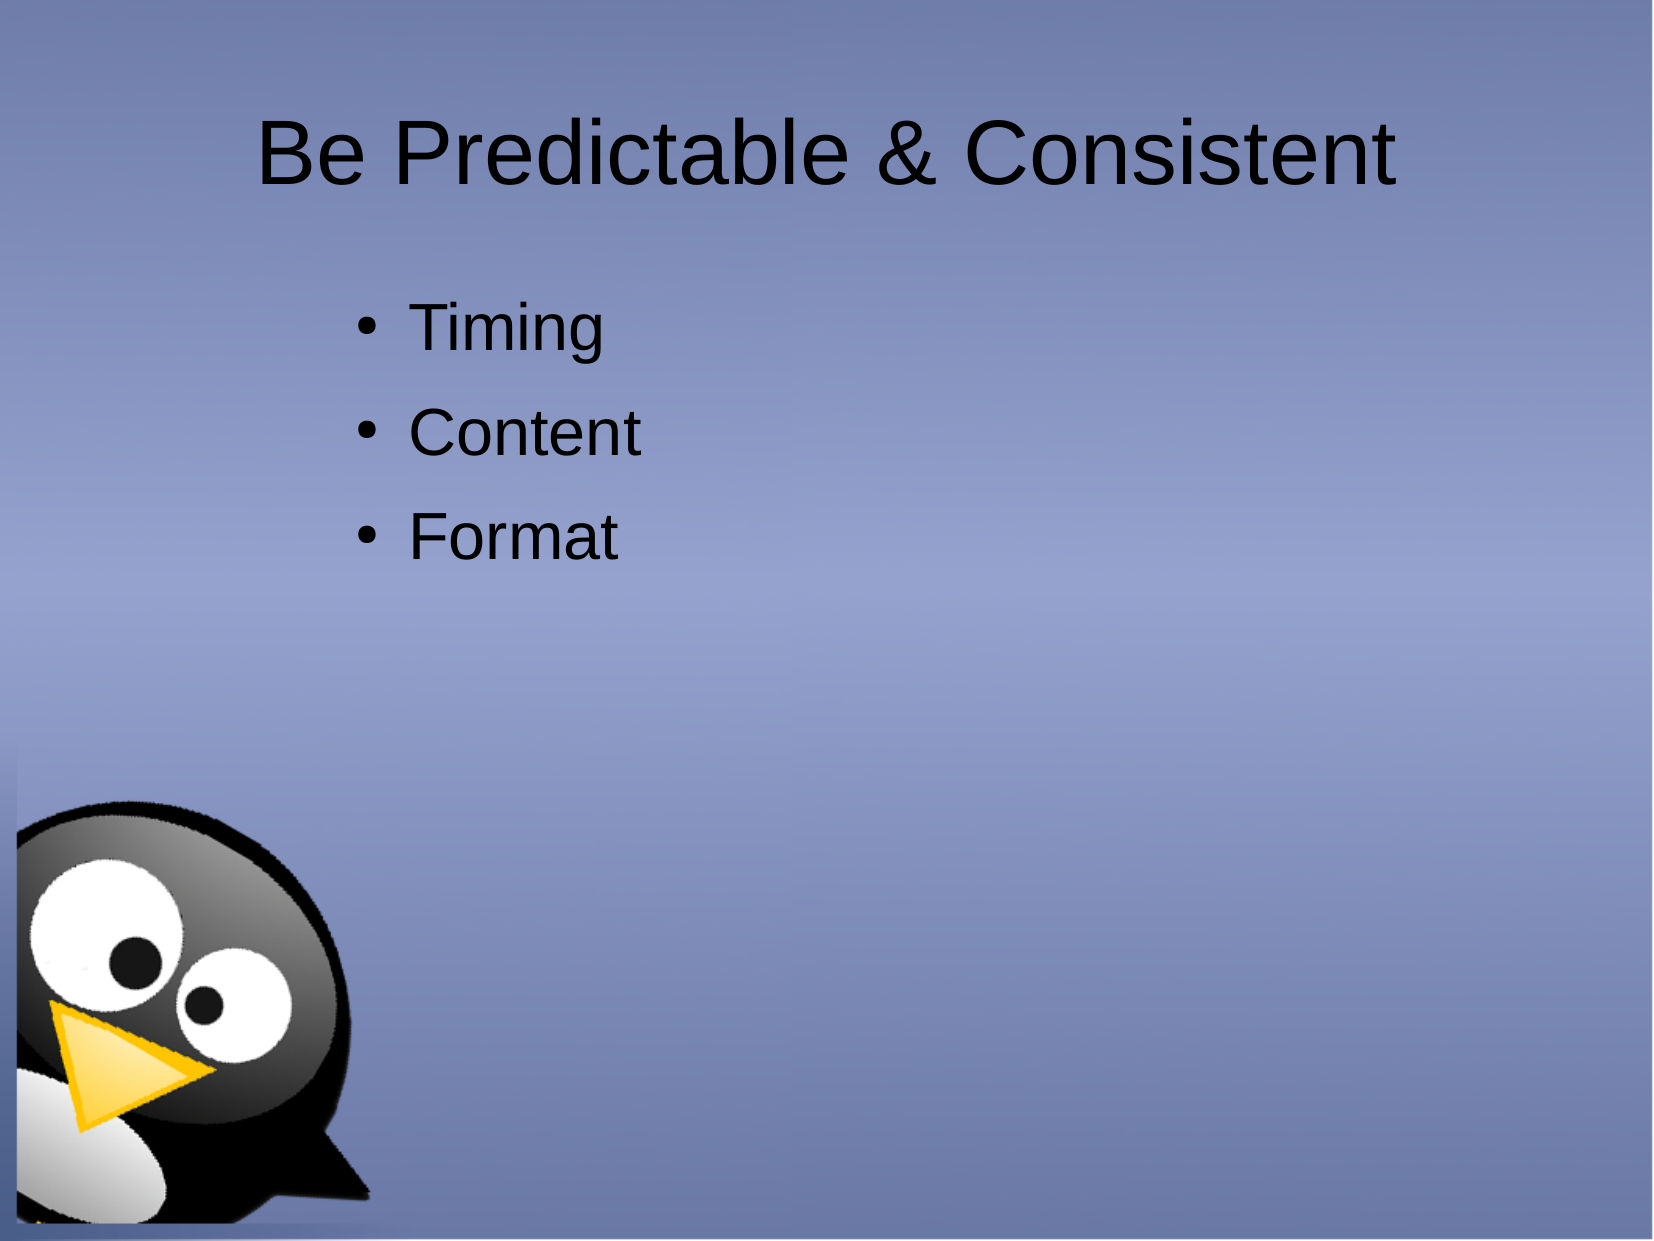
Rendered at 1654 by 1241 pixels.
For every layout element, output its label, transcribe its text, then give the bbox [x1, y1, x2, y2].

list Timing Content Format [337, 290, 1571, 1109]
title Be Predictable & Consistent [82, 49, 1571, 257]
picture [0, 0, 1654, 1241]
